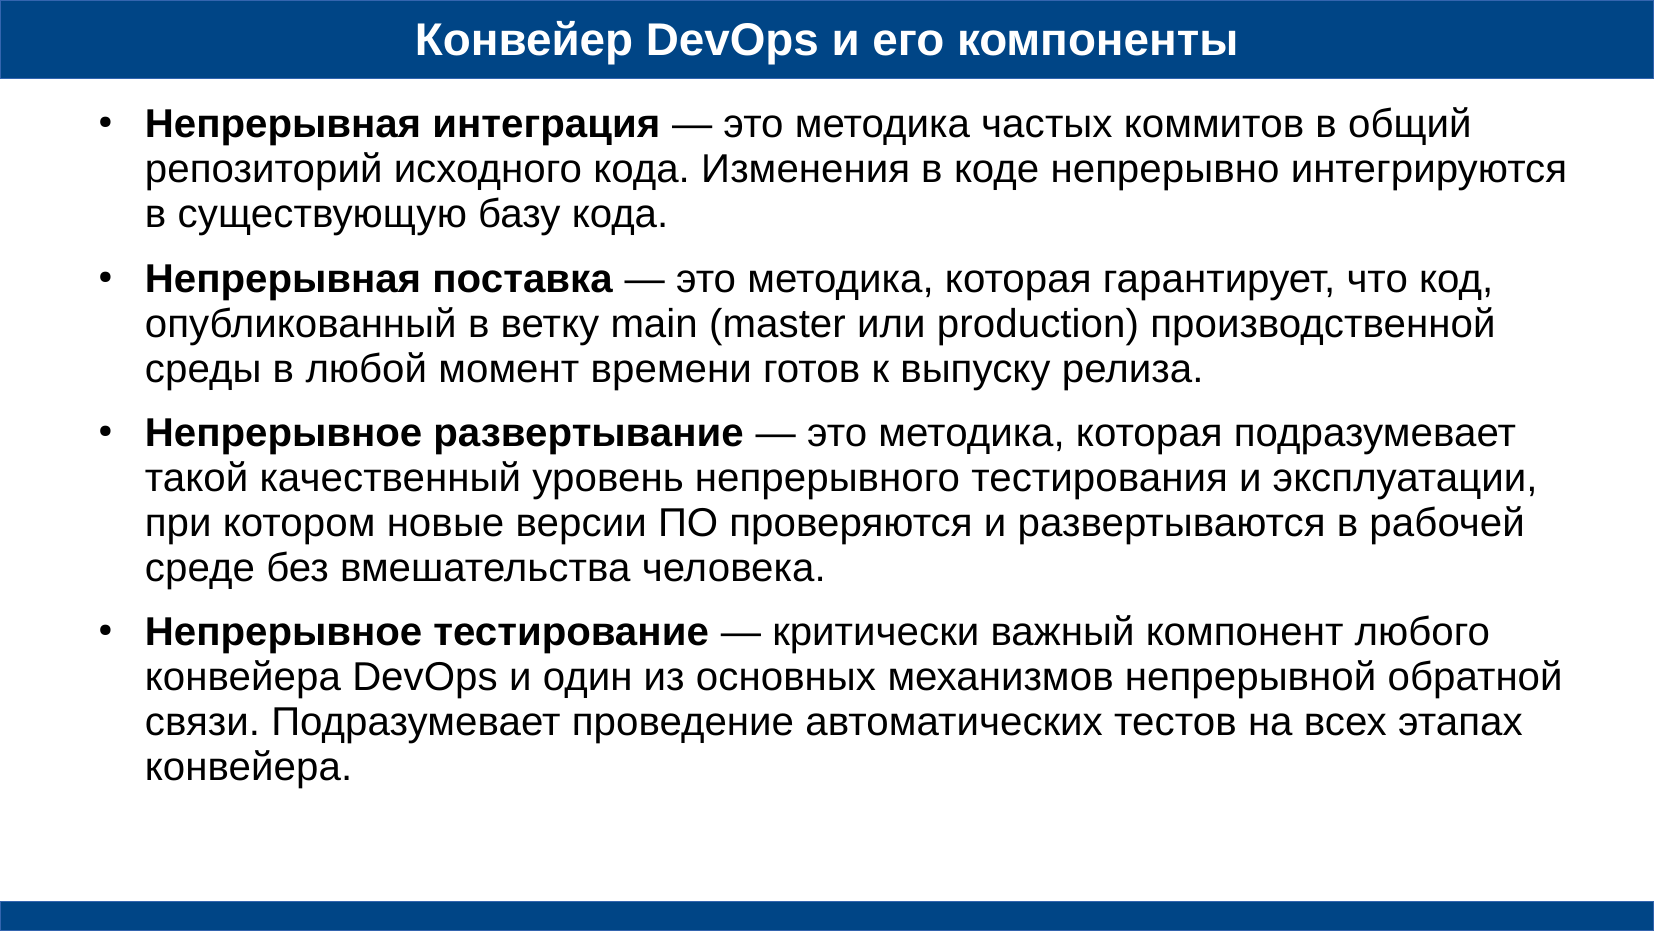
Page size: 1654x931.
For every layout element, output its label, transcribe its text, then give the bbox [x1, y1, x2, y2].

list Непрерывная интеграция — это методика частых коммитов в общий репозиторий исходного кода. Изменения в коде непрерывно интегрируются в существующую базу кода. Непрерывная поставка — это методика, которая гарантирует, что код, опубликованный в ветку main (master или production) производственной среды в любой момент времени готов к выпуску релиза. Непрерывное развертывание — это методика, которая подразумевает такой качественный уровень непрерывного тестирования и эксплуатации, при котором новые версии ПО проверяются и развертываются в рабочей среде без вмешательства человека. Непрерывное тестирование — критически важный компонент любого конвейера DevOps и один из основных механизмов непрерывной обратной связи. Подразумевает проведение автоматических тестов на всех этапах конвейера. [82, 101, 1571, 796]
title Конвейер DevOps и его компоненты [0, 0, 1654, 79]
